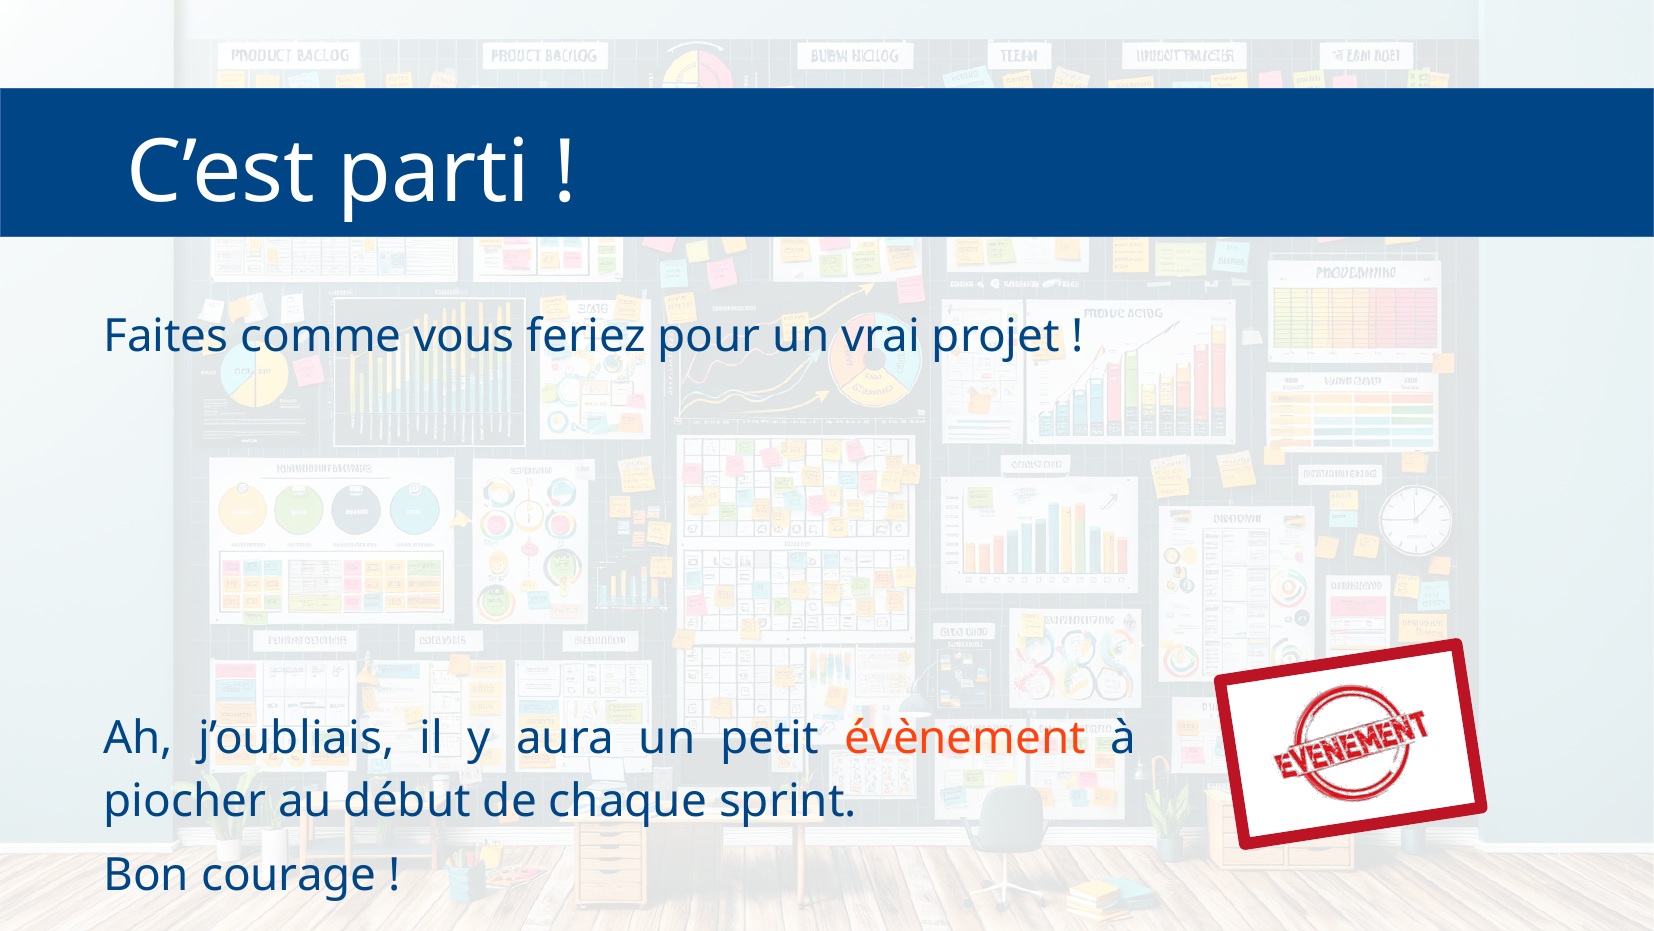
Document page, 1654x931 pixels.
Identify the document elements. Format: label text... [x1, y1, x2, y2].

picture [0, 0, 1654, 88]
text_box [1219, 644, 1482, 844]
text_box [0, 88, 1654, 237]
text_box C’est parti ! [112, 100, 1571, 296]
text_box Faites comme vous feriez pour un vrai projet ! Ah, j’oubliais, il y aura un petit évènement à piocher au début de chaque sprint. Bon courage ! [88, 295, 1152, 850]
picture [0, 237, 1654, 931]
